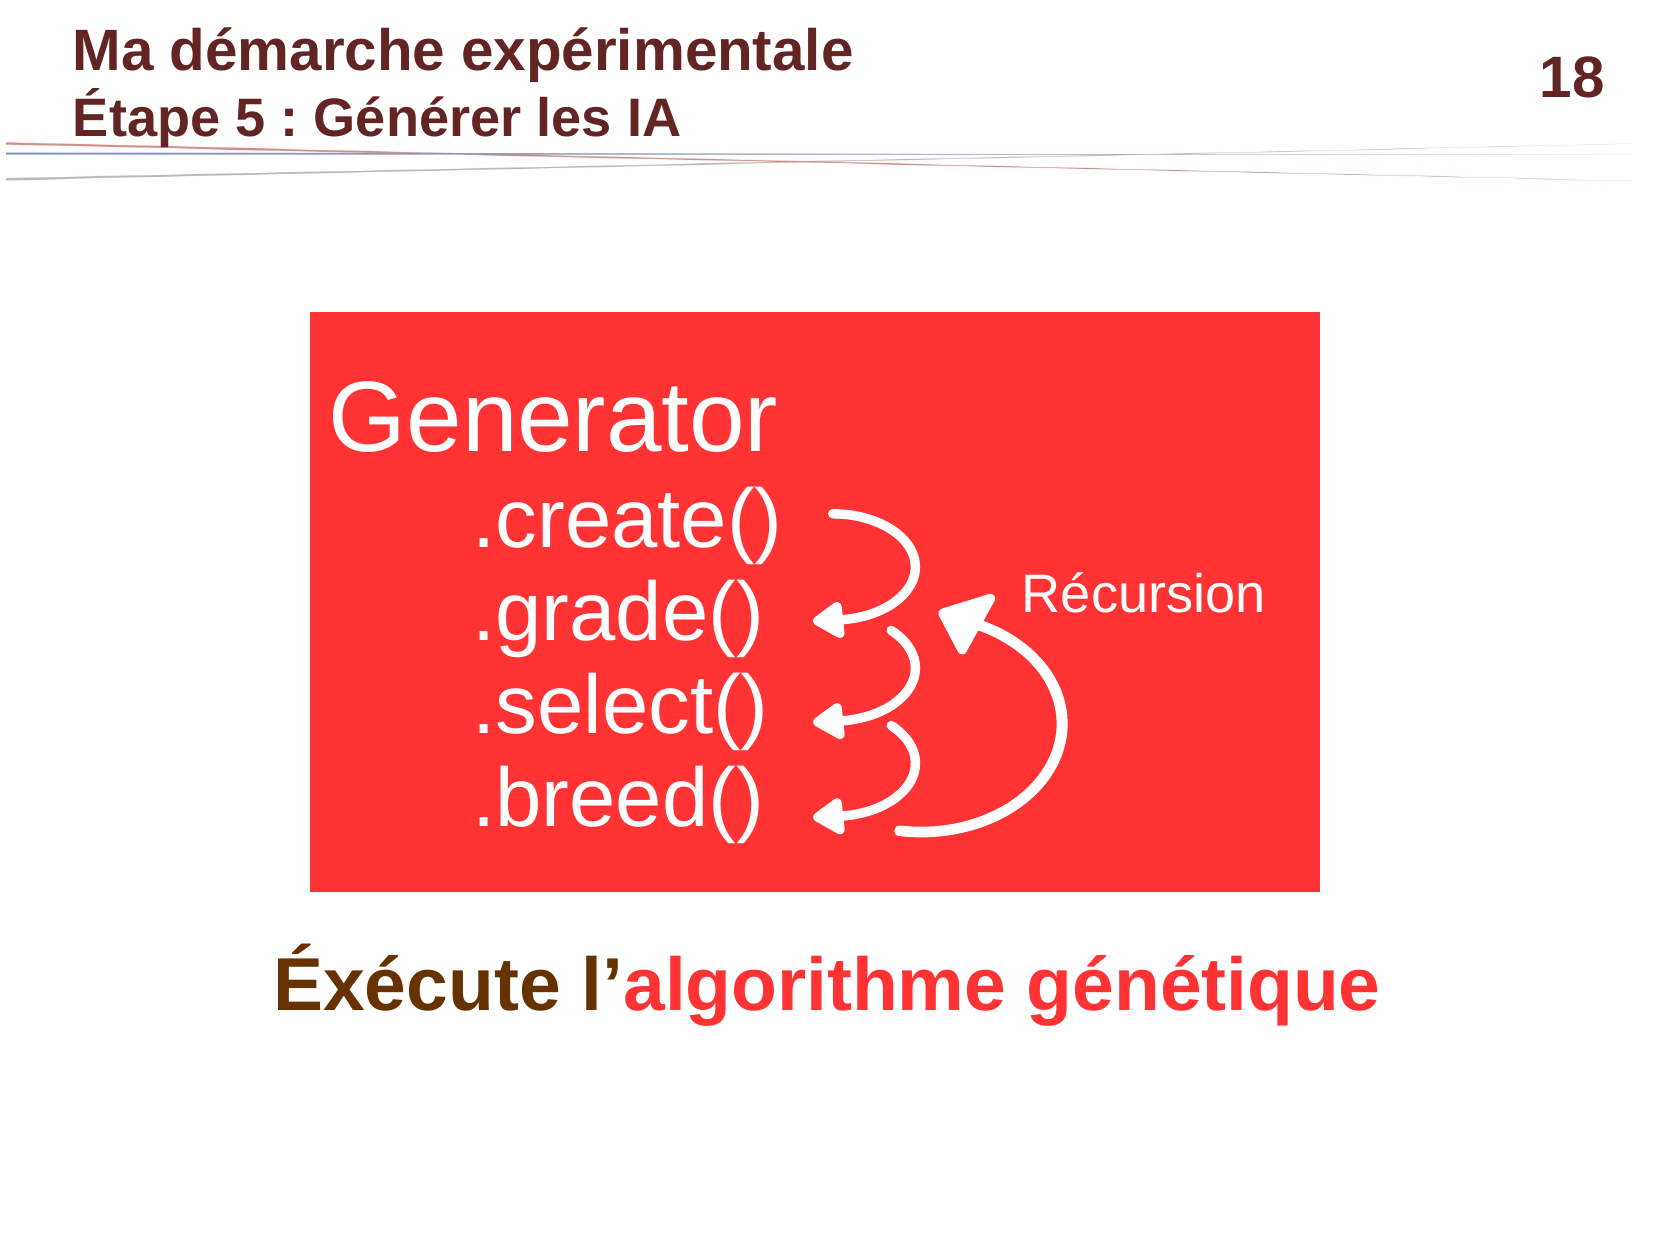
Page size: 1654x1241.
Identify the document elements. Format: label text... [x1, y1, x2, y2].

title Ma démarche expérimentale Étape 5 : Générer les IA [0, 11, 928, 130]
text_box Éxécute l’algorithme génétique [258, 934, 1397, 1037]
picture [6, 133, 1632, 208]
title 18 [1507, 15, 1638, 134]
text_box [817, 513, 916, 634]
text_box [817, 630, 916, 735]
text_box Generator .create() .grade() .select() .breed() [310, 312, 1320, 892]
text_box [817, 725, 916, 830]
text_box [899, 598, 1063, 833]
text_box Récursion [1007, 556, 1282, 632]
